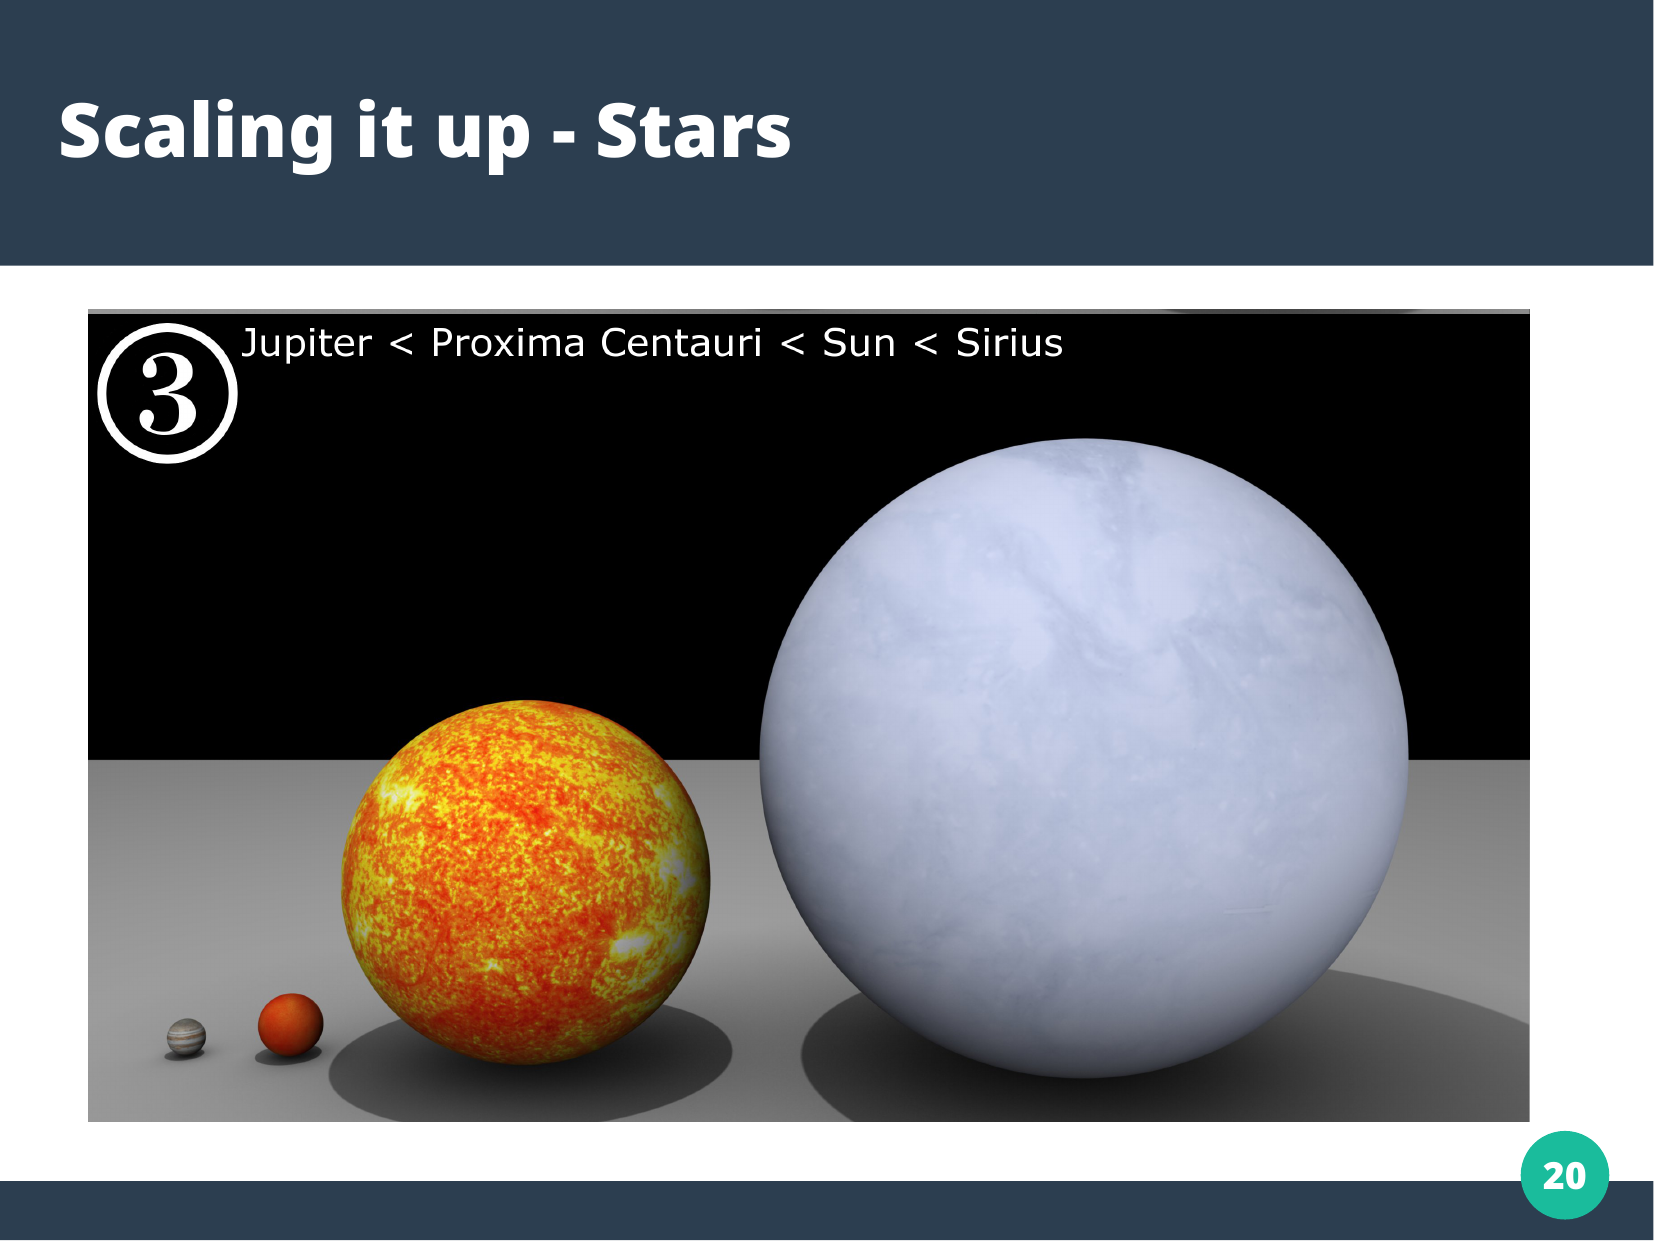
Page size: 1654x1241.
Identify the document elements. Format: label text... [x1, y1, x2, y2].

title Scaling it up - Stars [59, 49, 1595, 207]
picture [88, 309, 1530, 1123]
